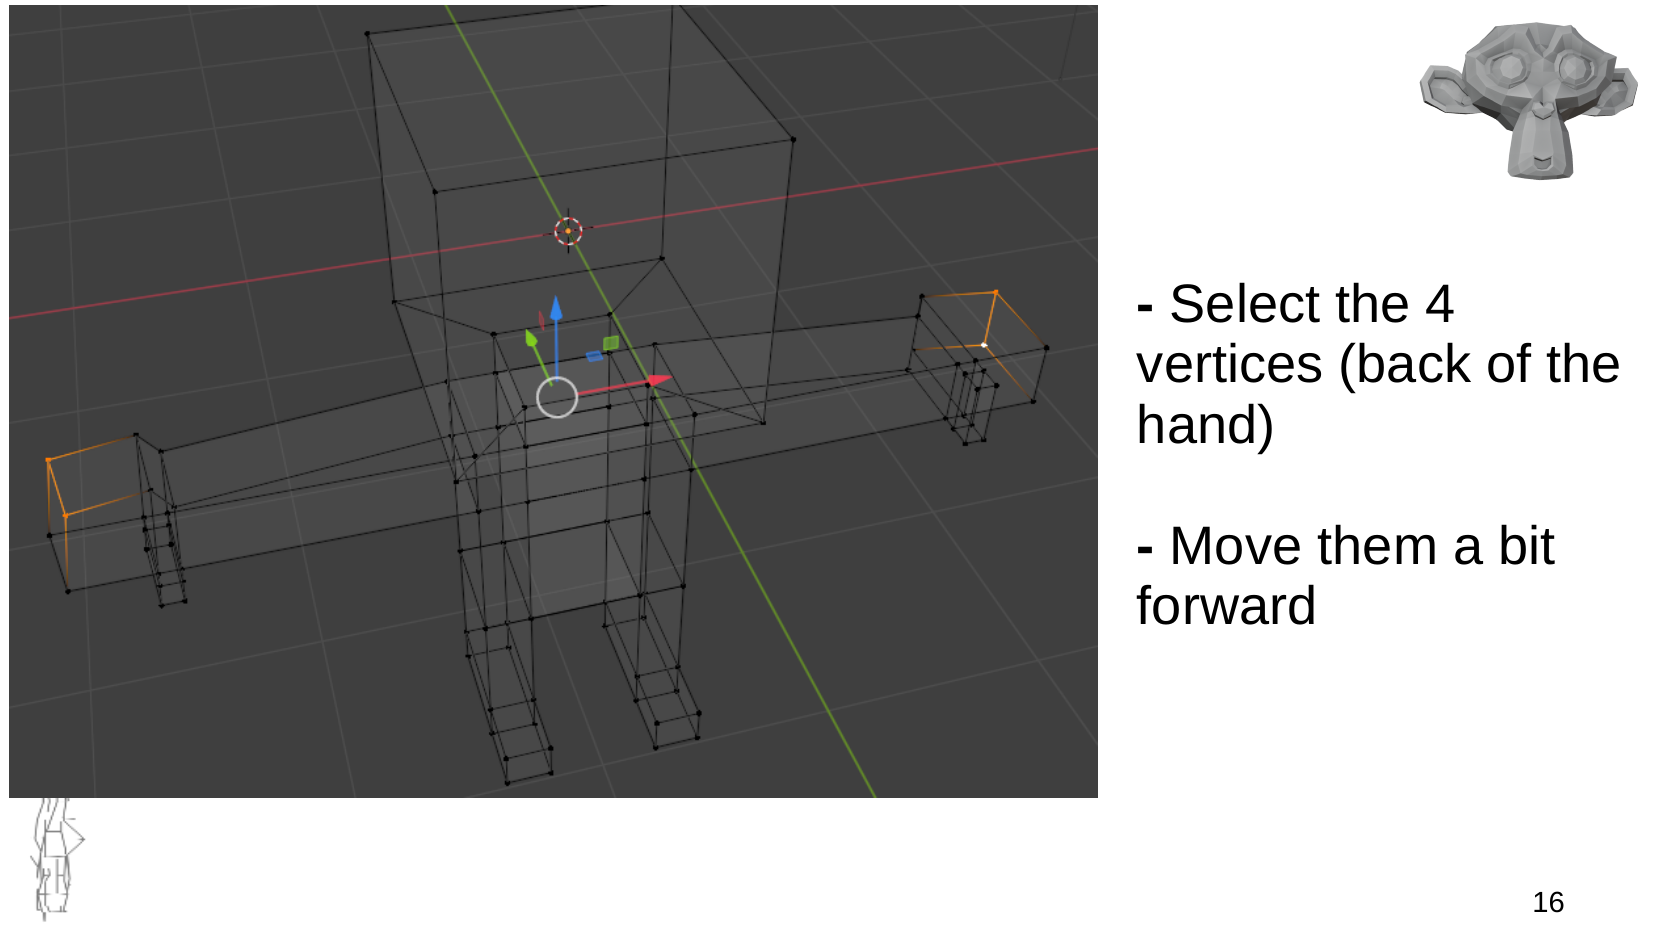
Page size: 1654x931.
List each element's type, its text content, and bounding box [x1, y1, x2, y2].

text_box - Select the 4 vertices (back of the hand) - Move them a bit forward [1122, 265, 1654, 886]
picture [9, 5, 1098, 798]
picture [1411, 11, 1645, 189]
